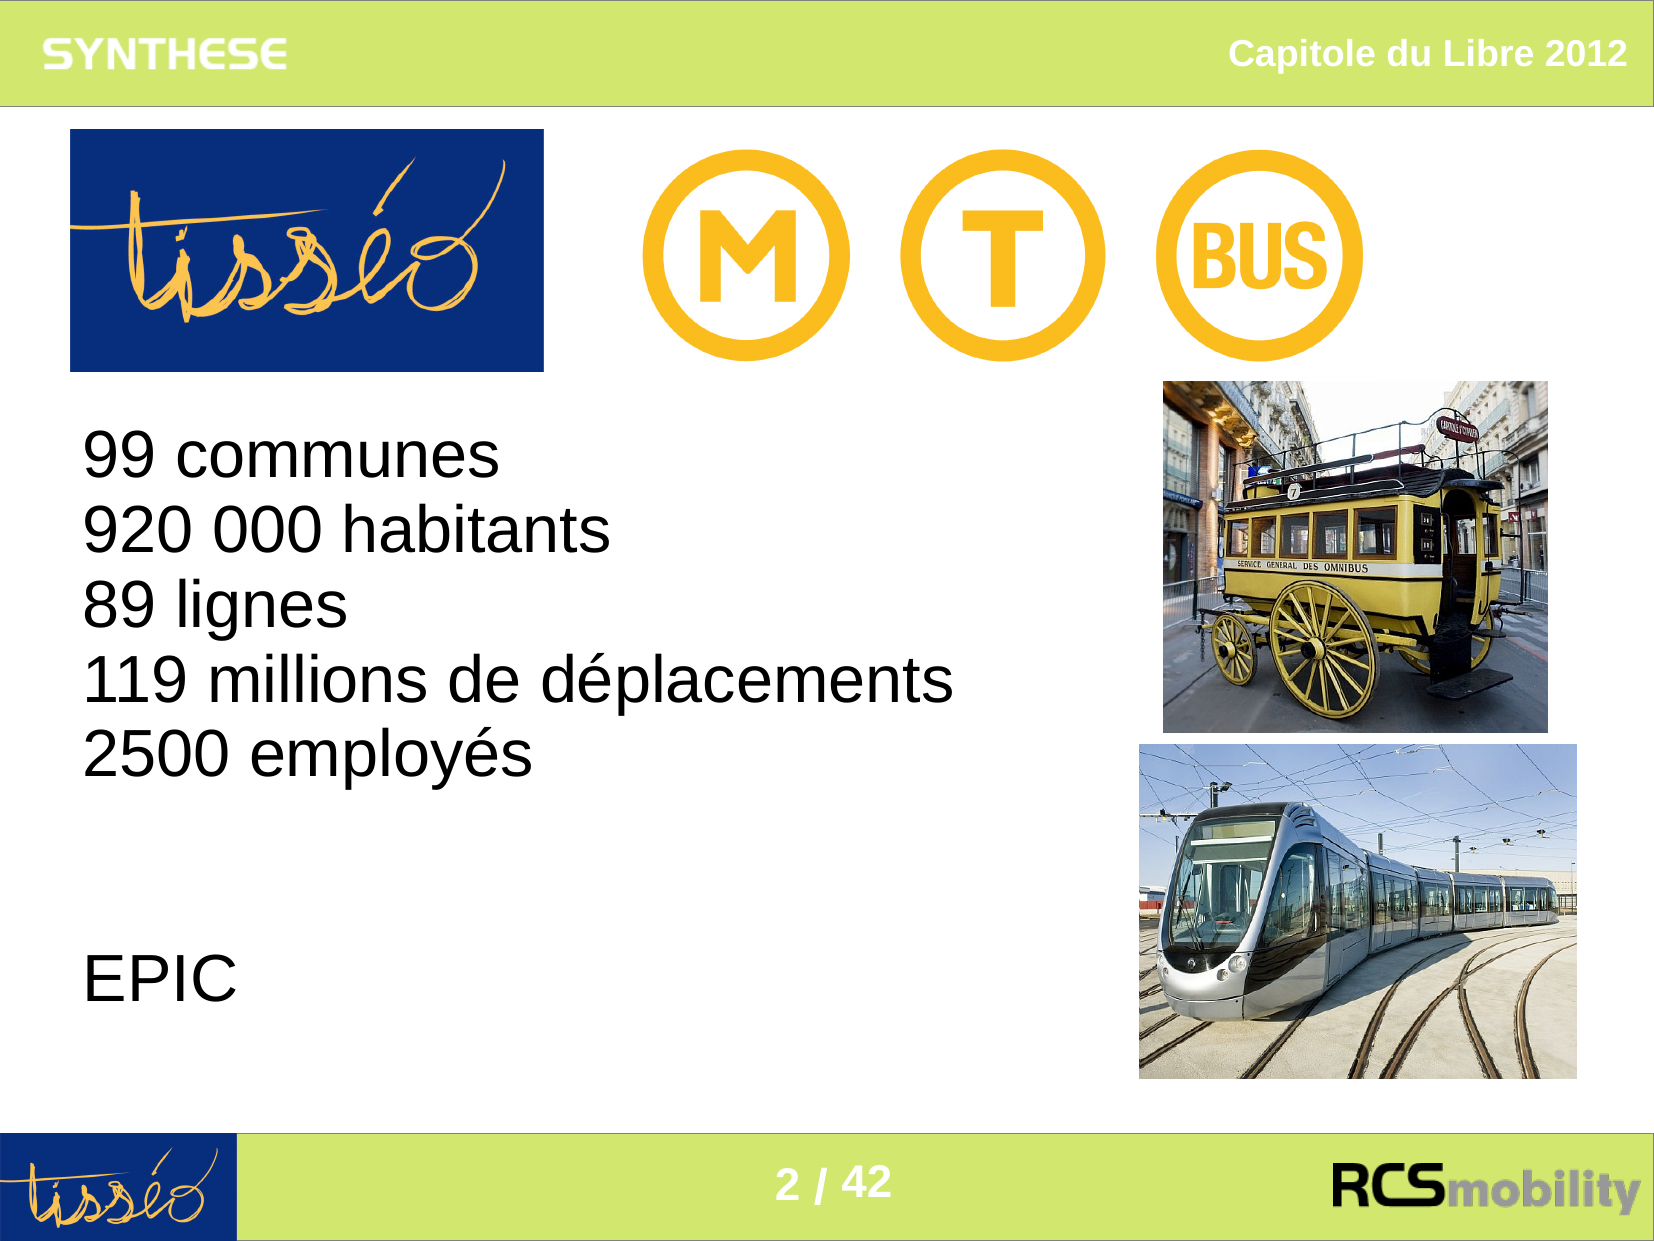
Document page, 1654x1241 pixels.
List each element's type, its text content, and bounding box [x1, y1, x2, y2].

text_box 42 [826, 1149, 924, 1241]
picture [41, 35, 292, 73]
picture [1163, 381, 1548, 733]
picture [0, 1133, 237, 1241]
picture [1139, 744, 1577, 1079]
subtitle 99 communes 920 000 habitants 89 lignes 119 millions de déplacements 2500 employés EPIC [82, 43, 1571, 1016]
text_box / [237, 1133, 1654, 1241]
picture [70, 129, 544, 373]
text_box / [815, 1173, 826, 1241]
text_box Capitole du Libre 2012 [0, 0, 1654, 107]
text_box <numéro> [563, 1151, 815, 1241]
picture [1333, 1163, 1642, 1217]
